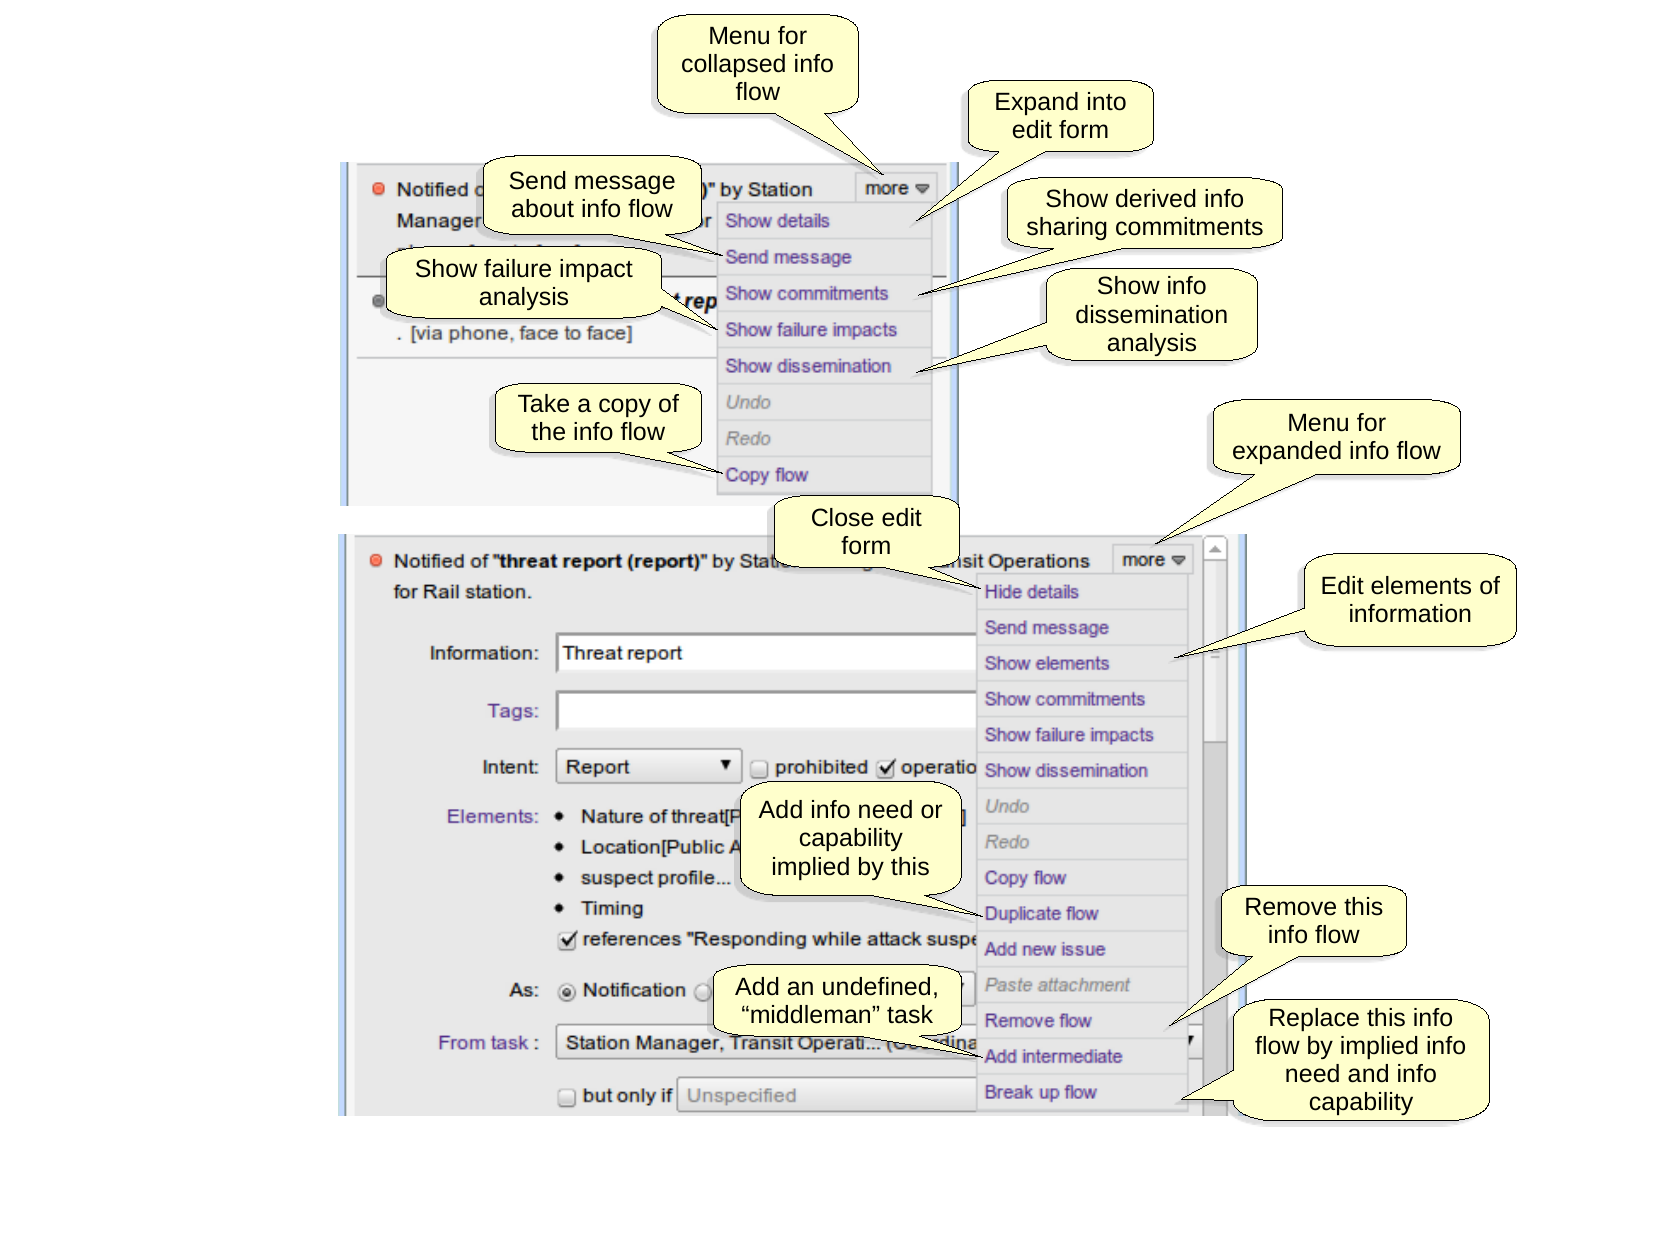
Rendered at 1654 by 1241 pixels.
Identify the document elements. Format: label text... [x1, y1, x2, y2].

text_box Take a copy of the info flow [495, 383, 723, 474]
text_box Edit elements of information [1174, 553, 1517, 658]
text_box Add info need or capability implied by this [740, 781, 983, 917]
text_box Send message about info flow [483, 155, 723, 256]
picture [338, 534, 1247, 1116]
text_box Add an undefined, “middleman” task [713, 964, 983, 1058]
text_box Menu for expanded info flow [1155, 399, 1461, 544]
picture [340, 162, 959, 506]
text_box Close edit form [774, 495, 981, 589]
text_box Expand into edit form [916, 80, 1154, 221]
text_box Show derived info sharing commitments [918, 177, 1283, 296]
text_box Menu for collapsed info flow [657, 14, 884, 175]
text_box Remove this info flow [1169, 885, 1407, 1026]
text_box Show info dissemination analysis [916, 268, 1258, 373]
text_box Replace this info flow by implied info need and info capability [1181, 999, 1490, 1121]
text_box Show failure impact analysis [386, 246, 718, 330]
